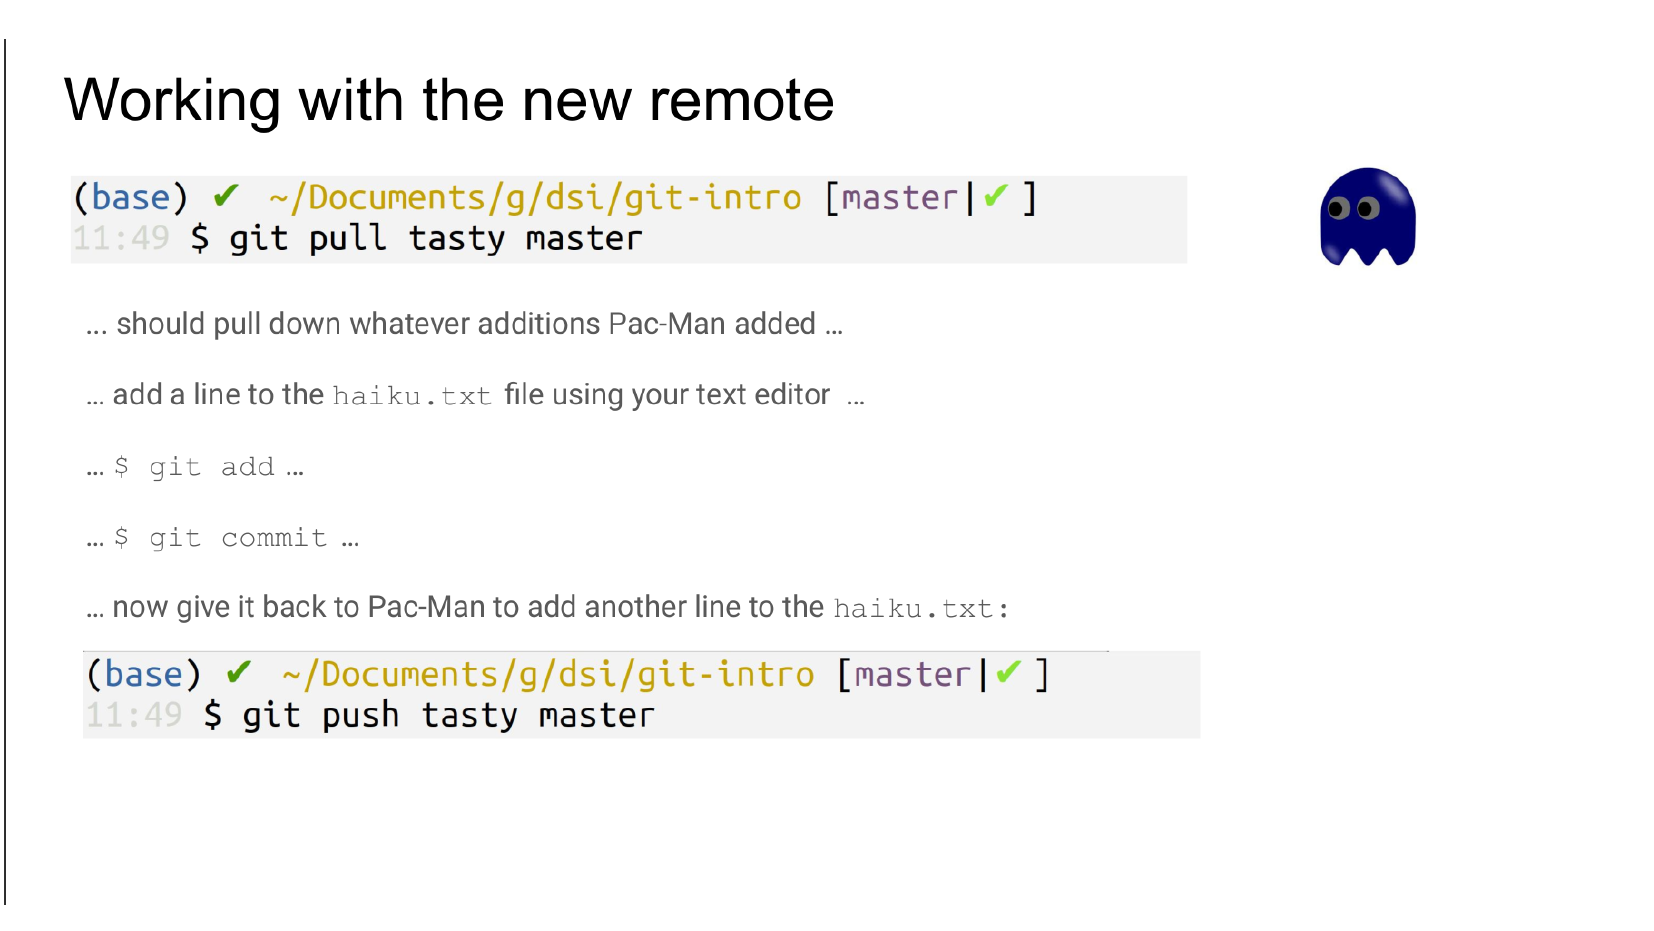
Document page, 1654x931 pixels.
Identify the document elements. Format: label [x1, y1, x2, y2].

picture [4, 39, 1546, 905]
